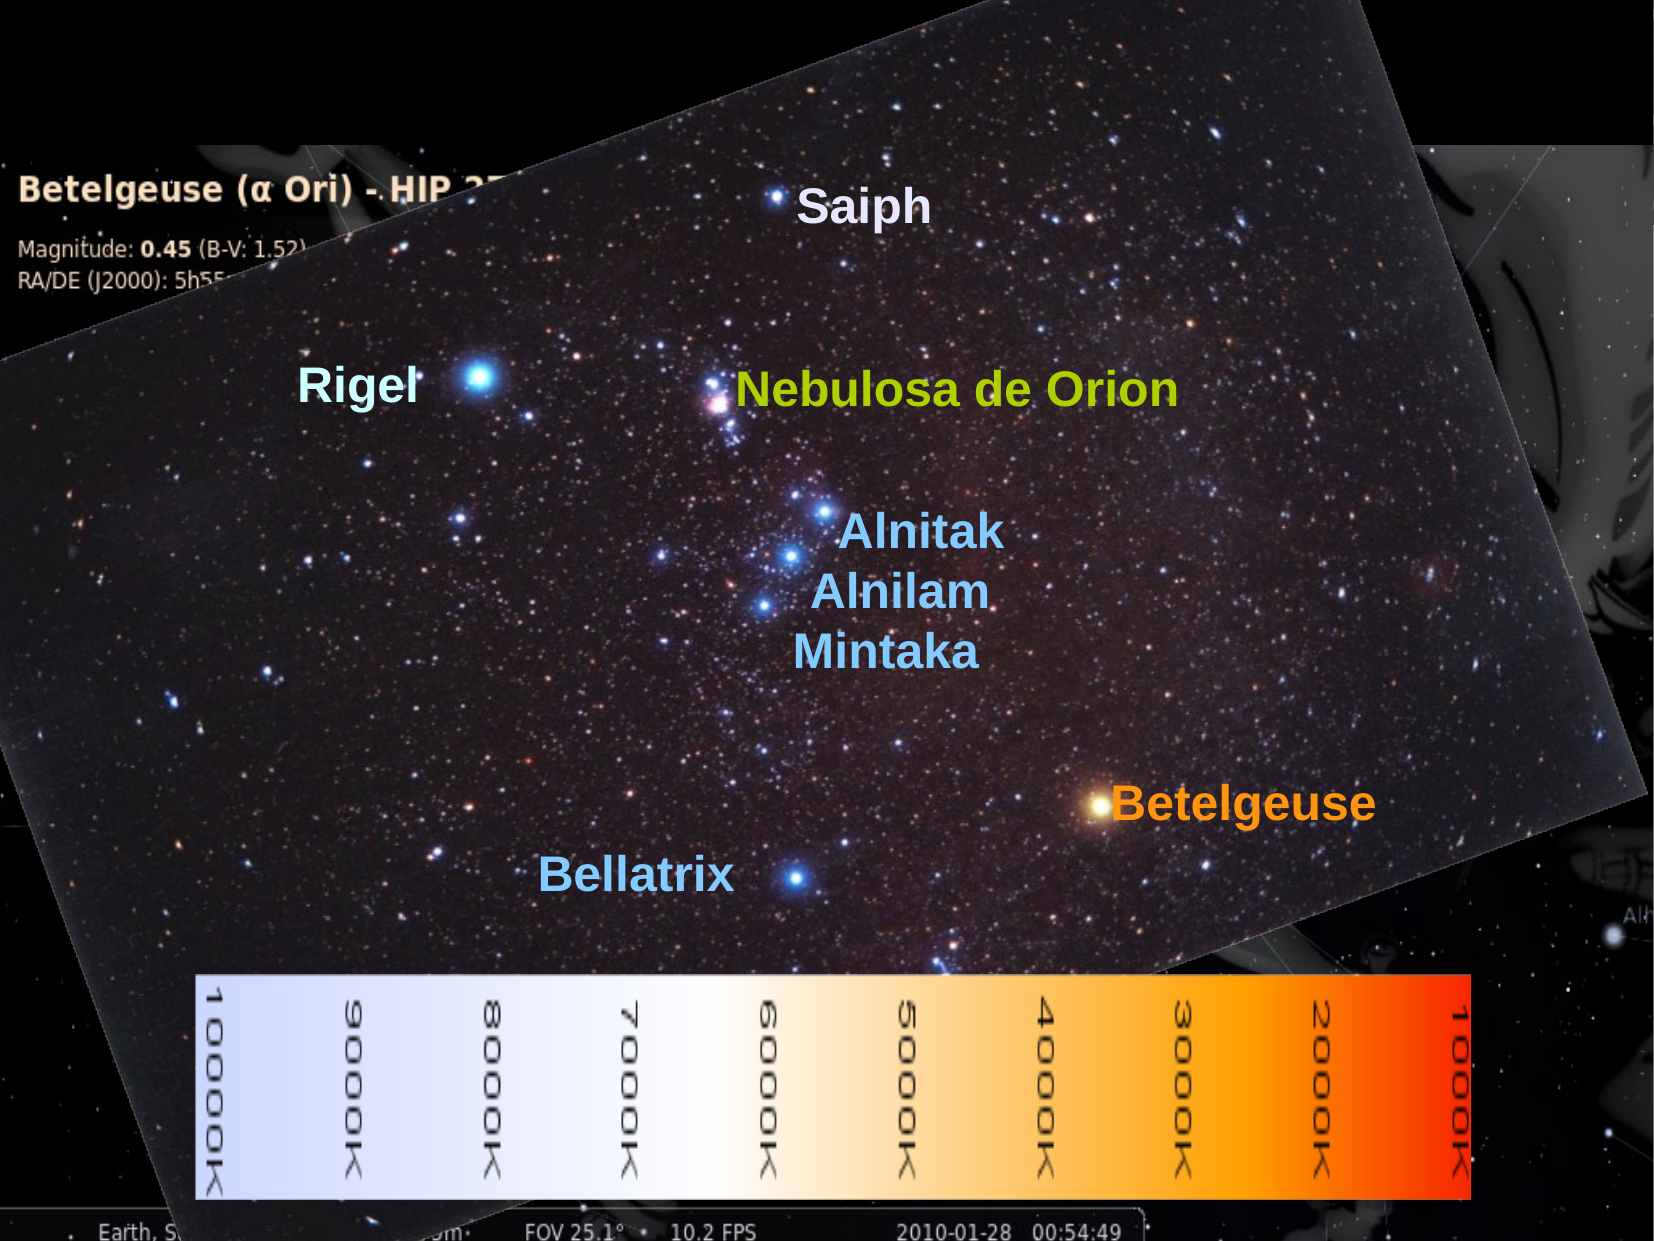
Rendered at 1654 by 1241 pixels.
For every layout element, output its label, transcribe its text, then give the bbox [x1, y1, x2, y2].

text_box [0, 0, 984, 145]
text_box Alnitak [822, 495, 1051, 572]
picture [0, 0, 1654, 1241]
text_box Saiph [781, 170, 948, 247]
text_box Mintaka [777, 615, 1005, 692]
text_box Alnilam [795, 555, 1023, 632]
text_box [1360, 0, 1654, 145]
text_box Nebulosa de Orion [720, 353, 1195, 430]
text_box Betelgeuse [1095, 767, 1392, 850]
text_box Bellatrix [522, 838, 750, 959]
text_box Rigel [282, 349, 435, 426]
